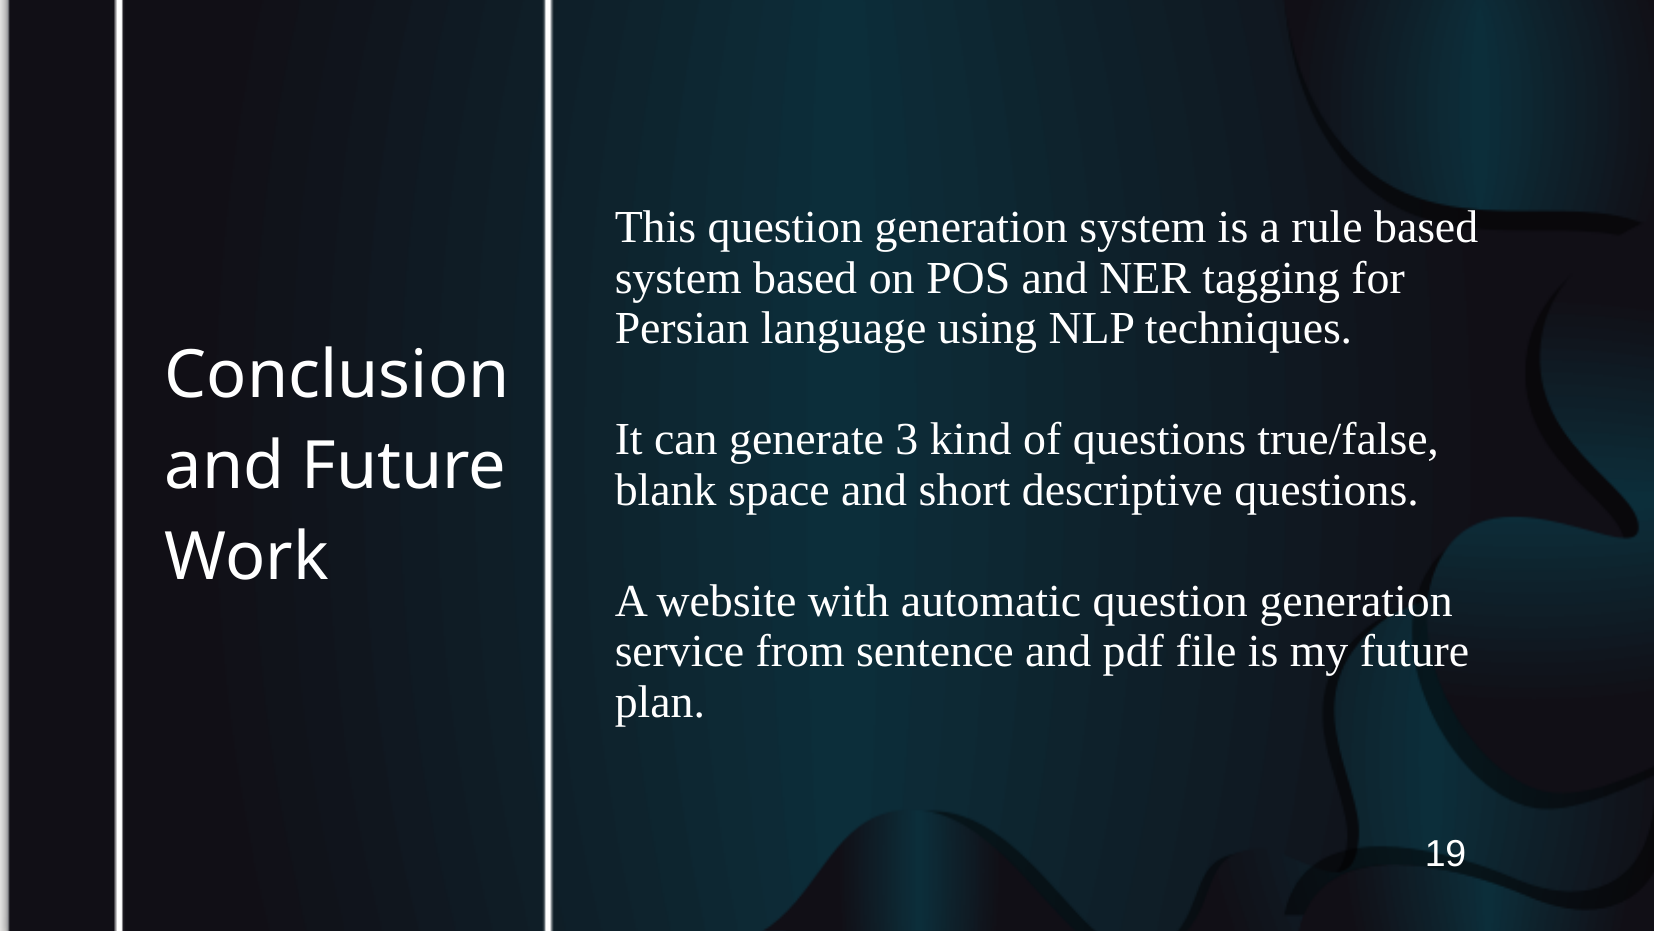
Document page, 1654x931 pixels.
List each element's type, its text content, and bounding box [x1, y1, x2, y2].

text_box Conclusion and Future Work [150, 319, 556, 931]
text_box 19 [1410, 825, 1576, 882]
picture [0, 0, 1654, 931]
text_box This question generation system is a rule based system based on POS and NER tagging for Persian language using NLP techniques. It can generate 3 kind of questions true/false, blank space and short descriptive questions. A website with automatic question generation service from sentence and pdf file is my future plan. [600, 194, 1546, 931]
